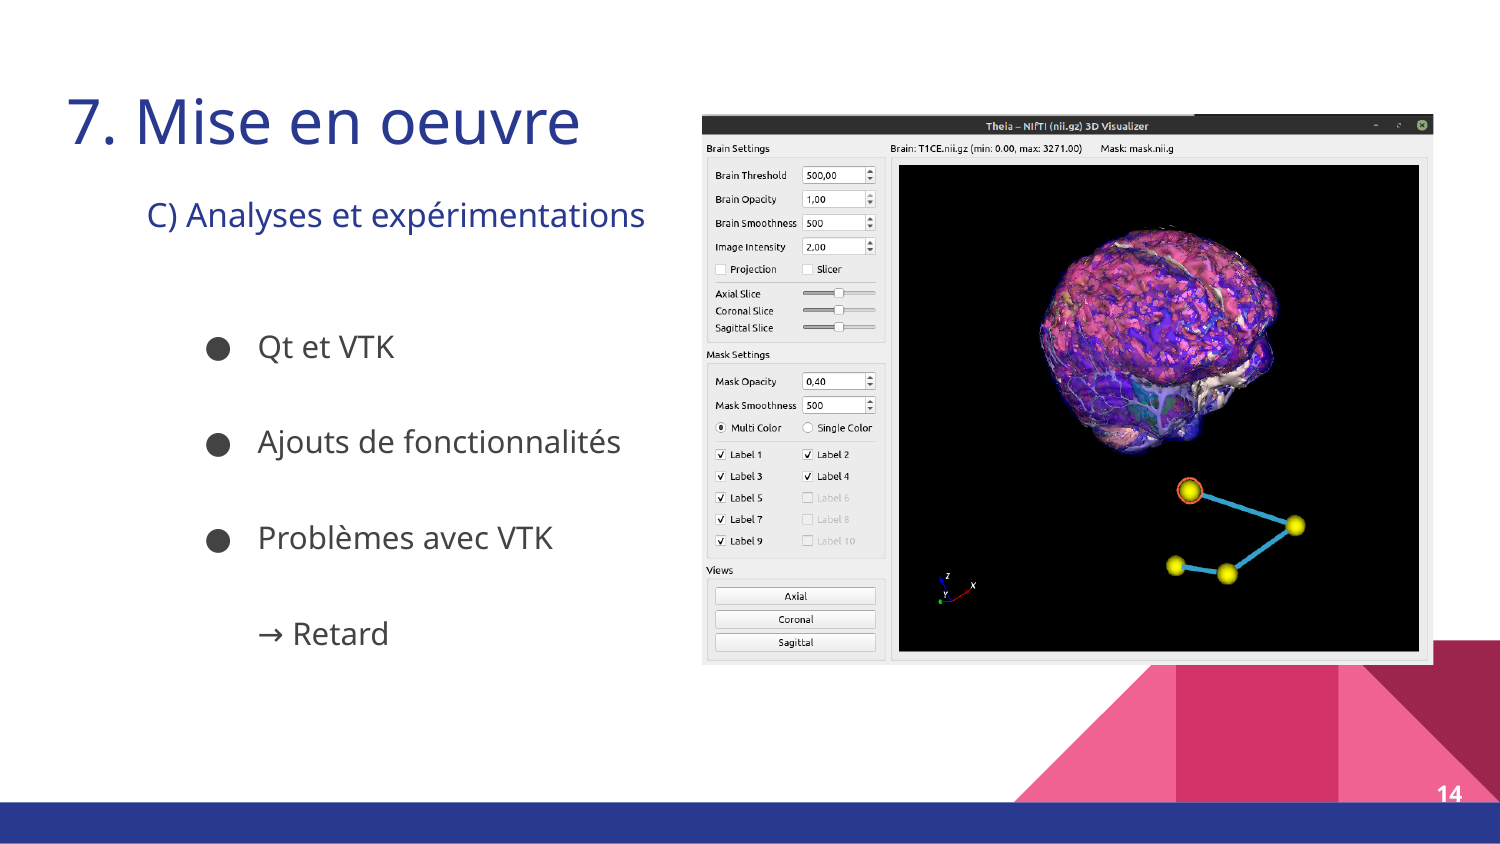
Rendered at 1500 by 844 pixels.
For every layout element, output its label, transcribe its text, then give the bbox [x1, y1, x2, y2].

slide_number <number> [1387, 762, 1478, 828]
picture [702, 114, 1434, 665]
text_box C) Analyses et expérimentations [131, 178, 702, 249]
title 7. Mise en oeuvre [51, 67, 1449, 167]
list Qt et VTK Ajouts de fonctionnalités Problèmes avec VTK → Retard [167, 274, 726, 750]
